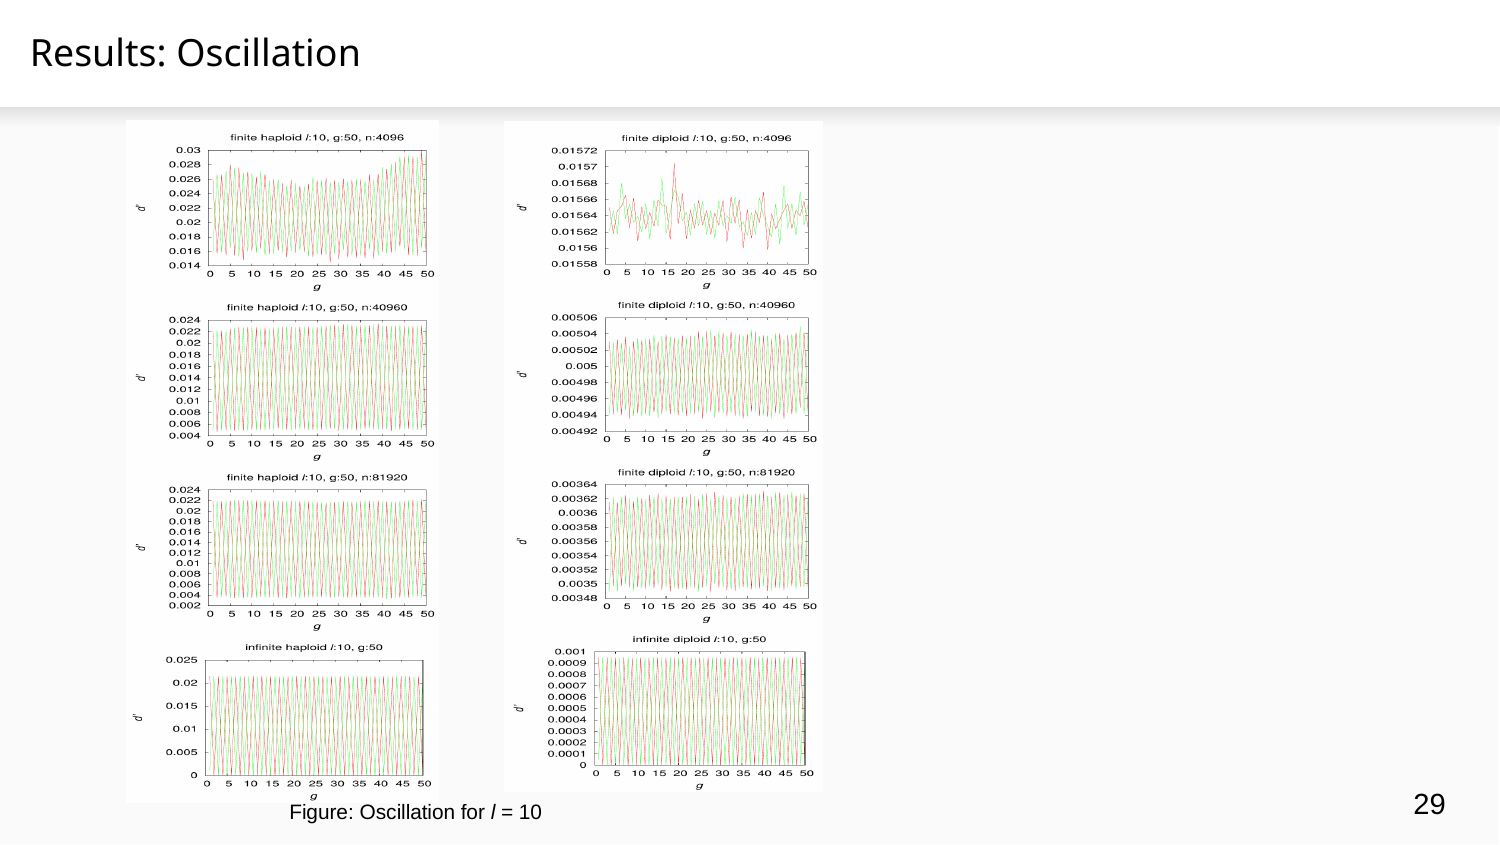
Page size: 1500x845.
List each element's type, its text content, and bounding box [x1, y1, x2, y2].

picture [126, 120, 439, 803]
picture [504, 121, 823, 792]
text_box Figure: Oscillation for l = 10 [274, 793, 557, 834]
title Results: Oscillation [29, 2, 1478, 102]
